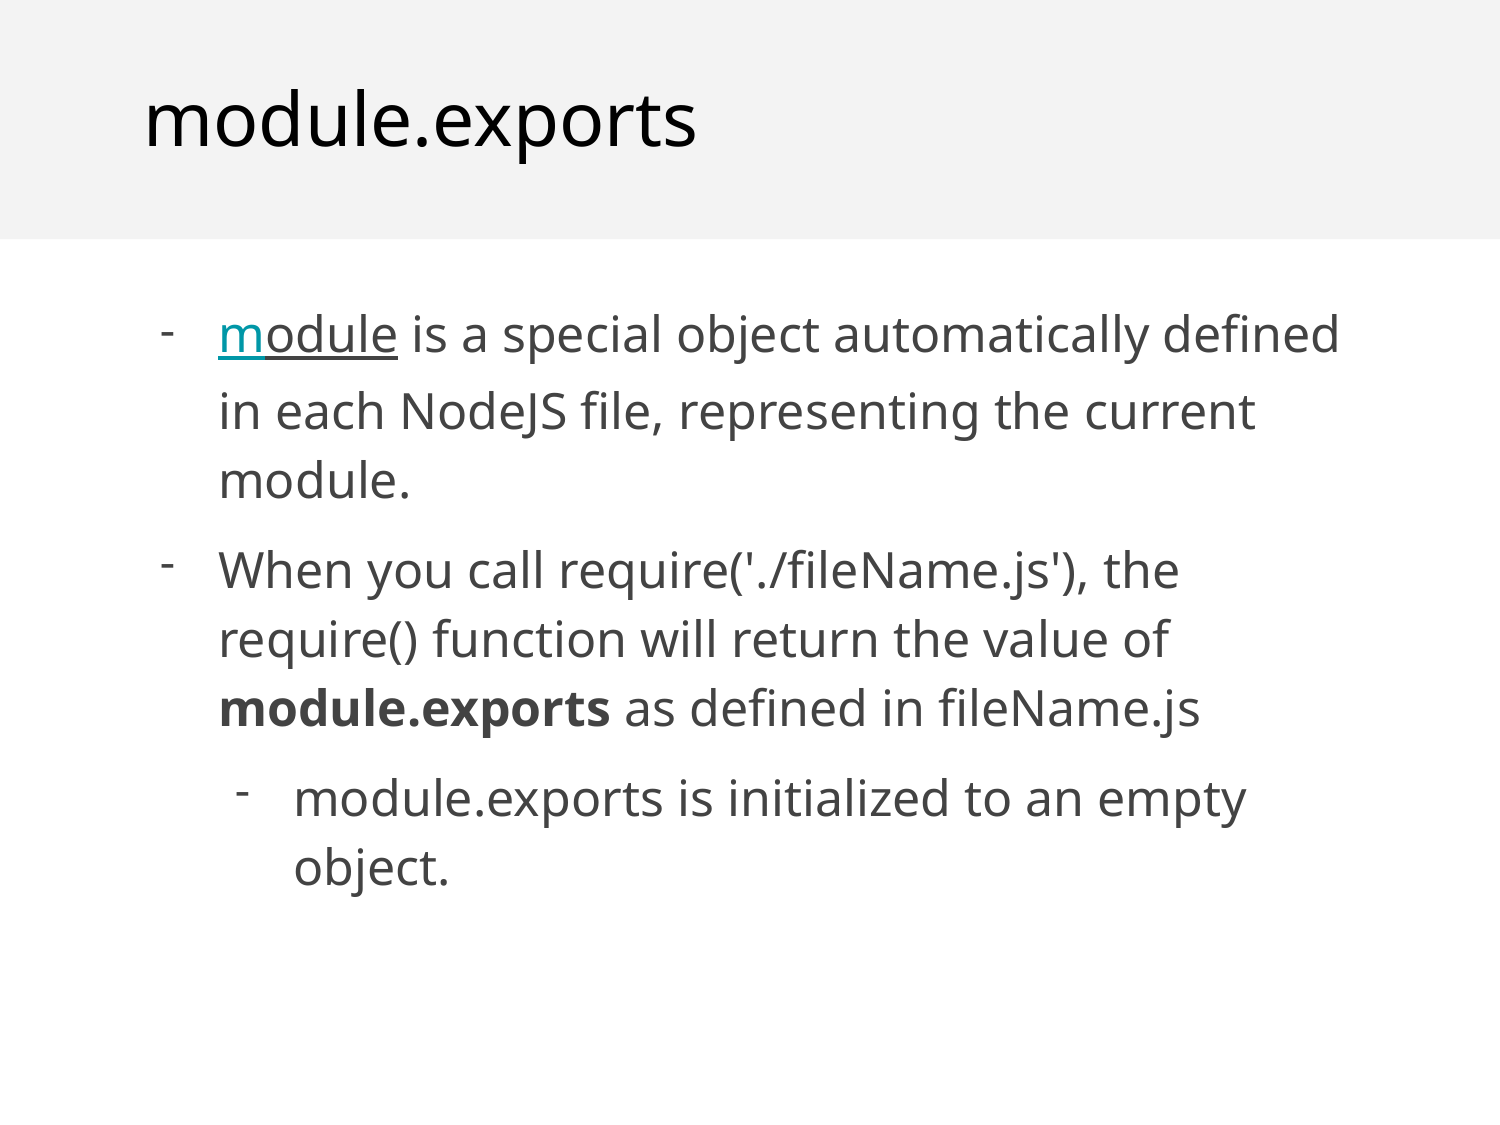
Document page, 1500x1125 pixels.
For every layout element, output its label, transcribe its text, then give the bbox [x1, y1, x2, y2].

list module is a special object automatically defined in each NodeJS file, representing the current module. When you call require('./fileName.js'), the require() function will return the value of module.exports as defined in fileName.js module.exports is initialized to an empty object. [128, 276, 1372, 750]
title module.exports [128, 56, 1372, 183]
